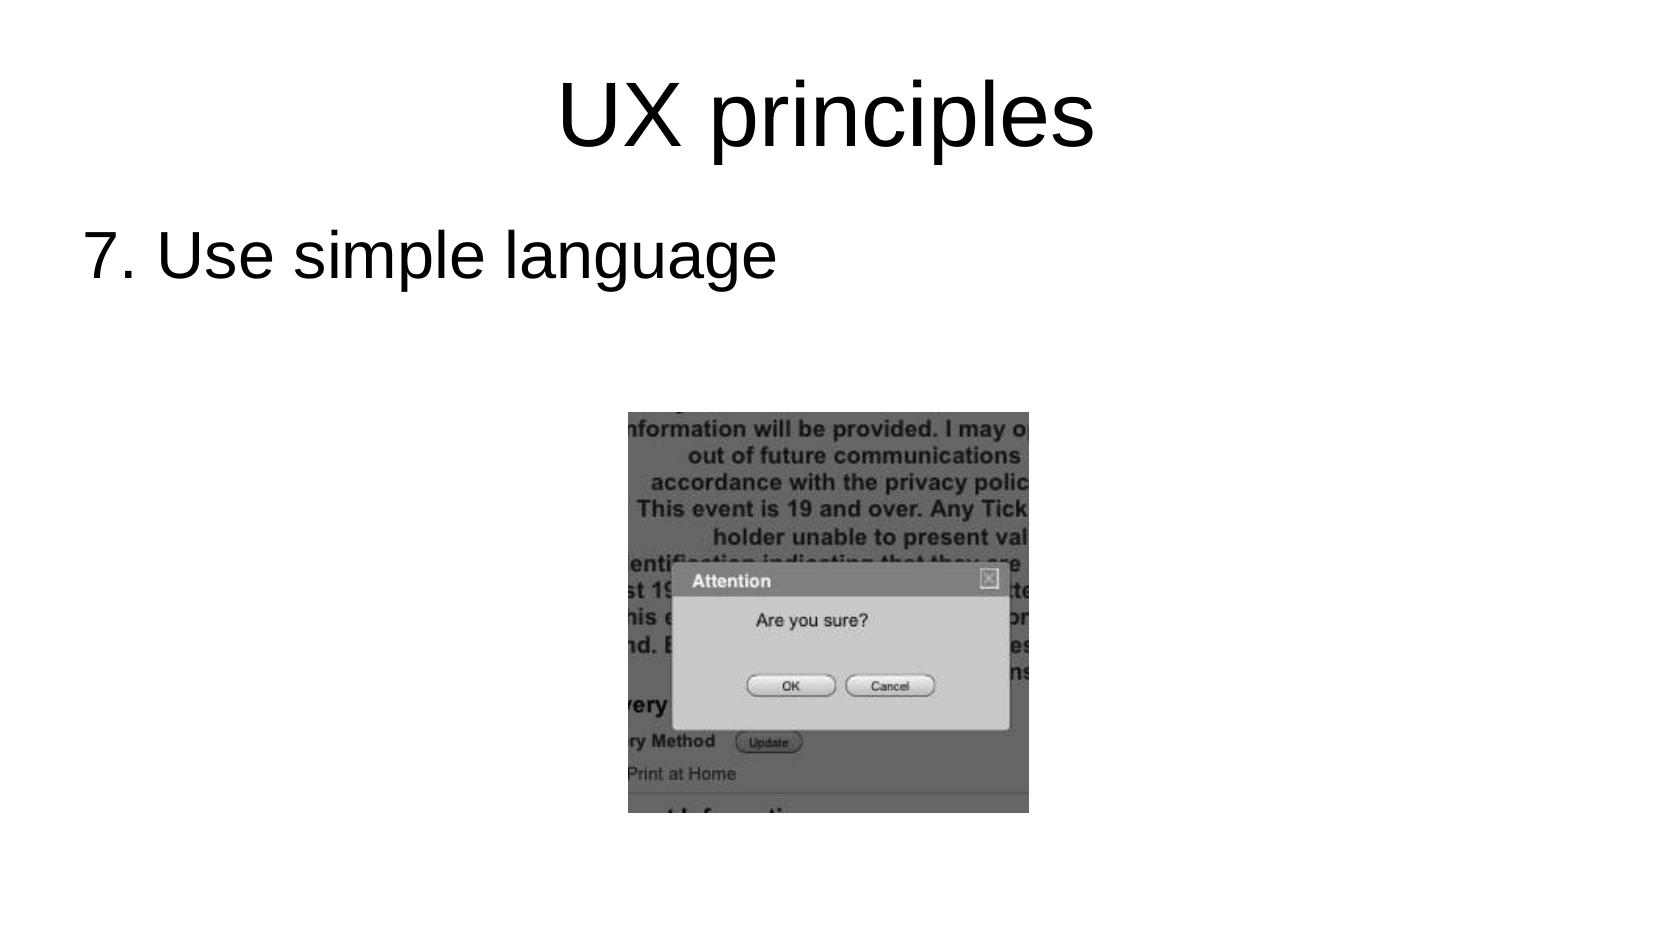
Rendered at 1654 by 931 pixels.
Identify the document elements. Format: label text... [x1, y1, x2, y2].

picture [628, 412, 1029, 813]
title UX principles [82, 37, 1571, 193]
subtitle 7. Use simple language [82, 217, 1571, 758]
